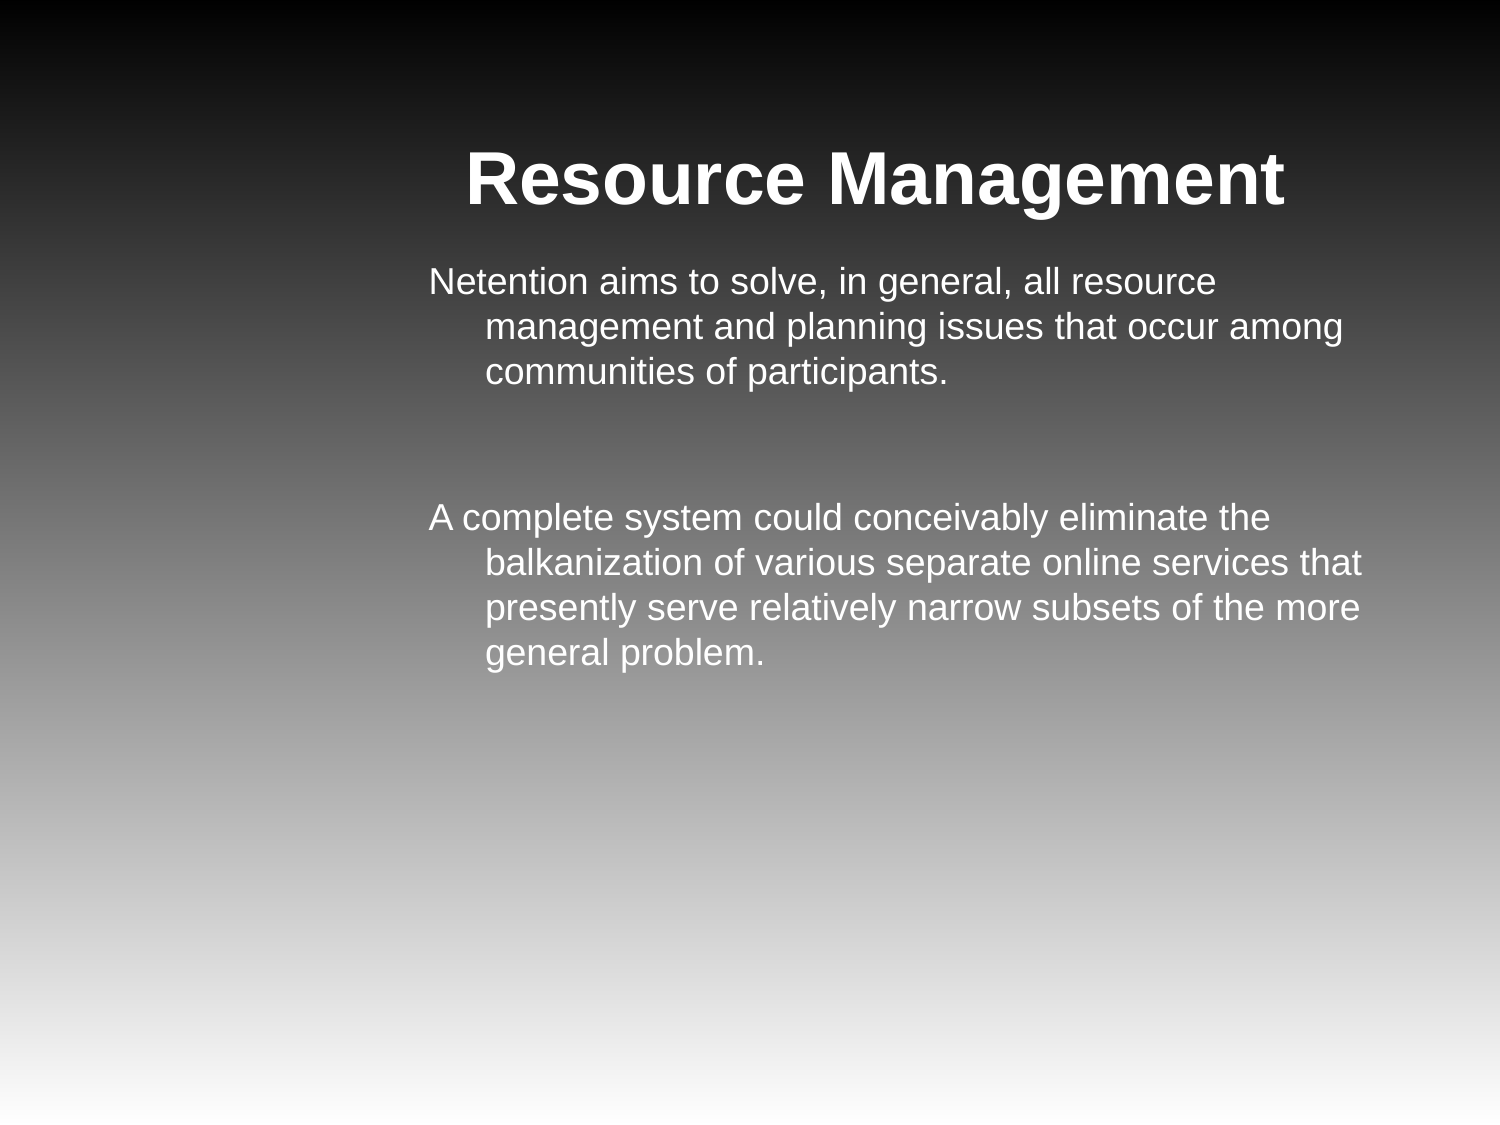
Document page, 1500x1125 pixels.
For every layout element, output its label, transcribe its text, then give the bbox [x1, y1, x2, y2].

list Netention aims to solve, in general, all resource management and planning issues that occur among communities of participants. A complete system could conceivably eliminate the balkanization of various separate online services that presently serve relatively narrow subsets of the more general problem. [413, 242, 1420, 1058]
title Resource Management [412, 83, 1311, 235]
